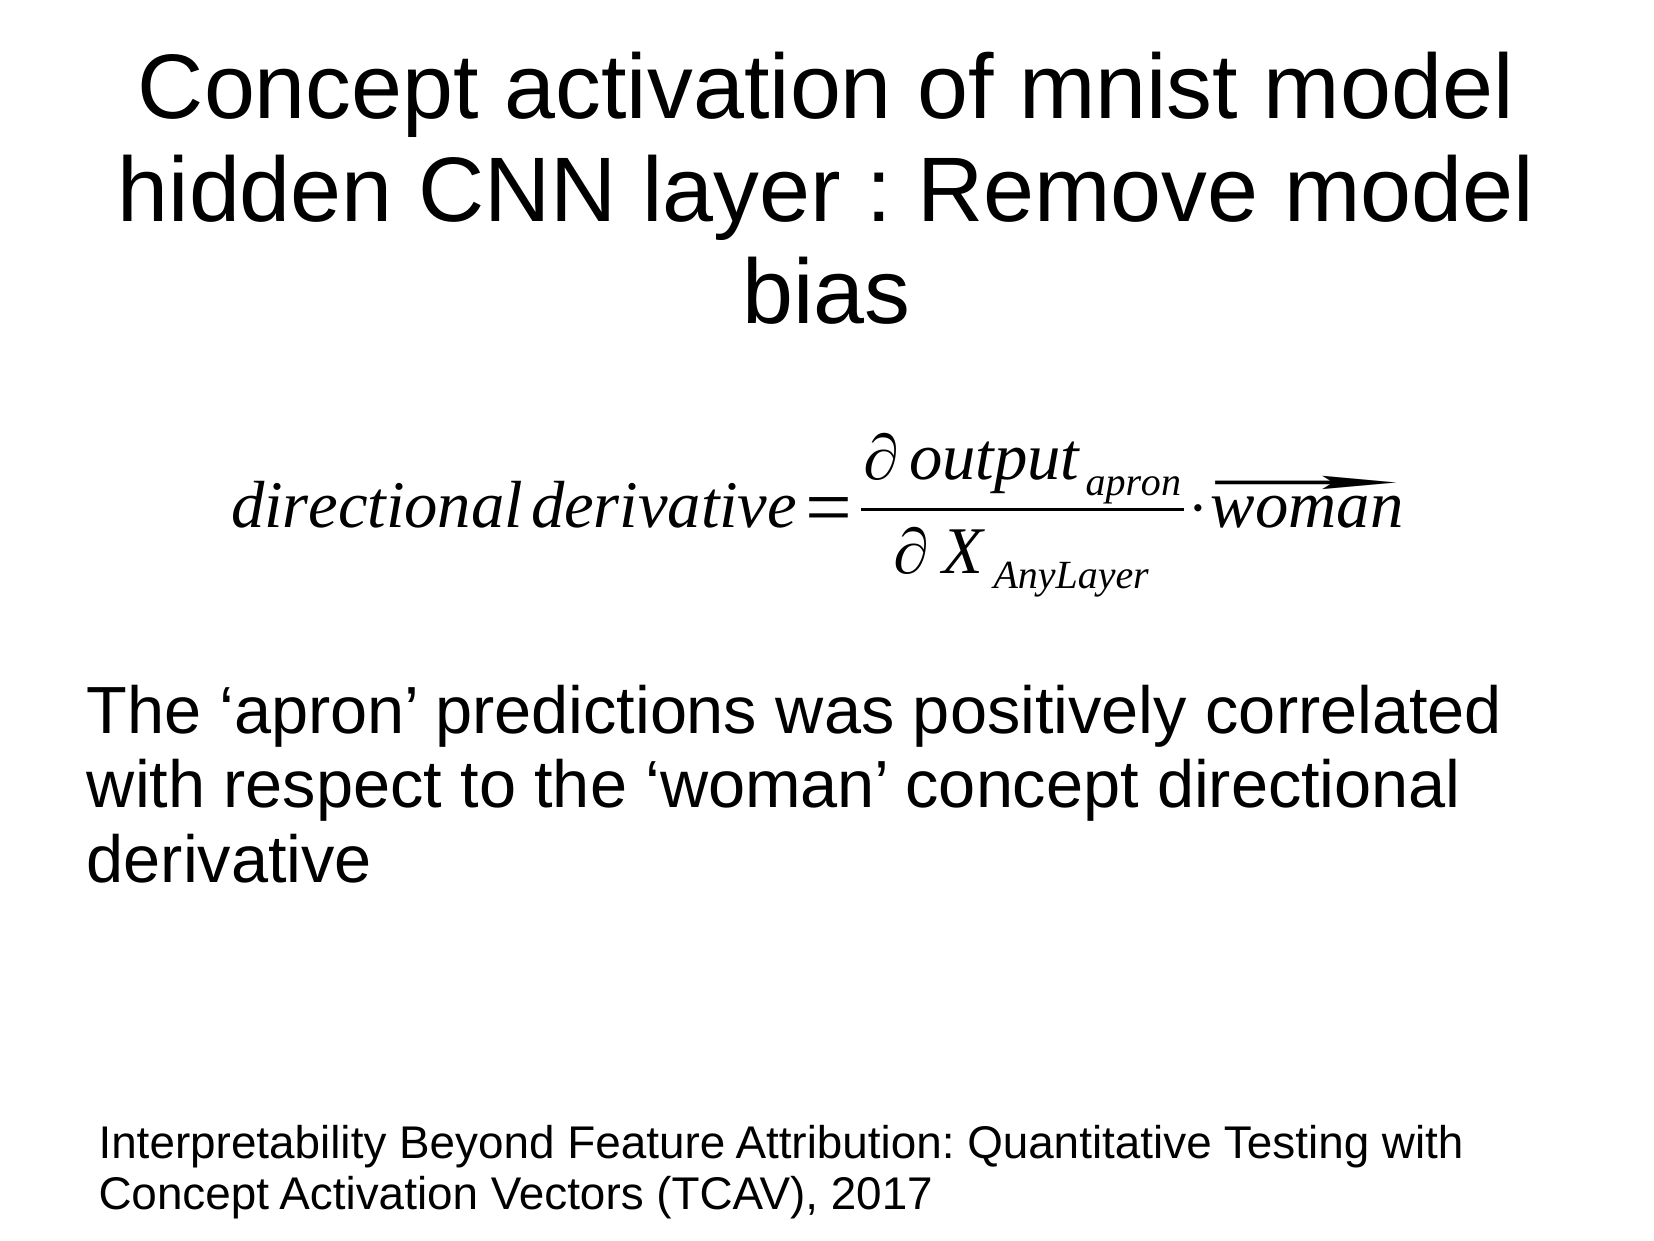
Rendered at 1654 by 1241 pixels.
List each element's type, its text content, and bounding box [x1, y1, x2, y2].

title The ‘apron’ predictions was positively correlated with respect to the ‘woman’ concept directional derivative [86, 672, 1576, 1047]
chart [223, 420, 1411, 599]
title Concept activation of mnist model hidden CNN layer : Remove model bias [82, 35, 1571, 344]
text_box Interpretability Beyond Feature Attribution: Quantitative Testing with Concept Activation Vectors (TCAV), 2017 [83, 1109, 1606, 1241]
